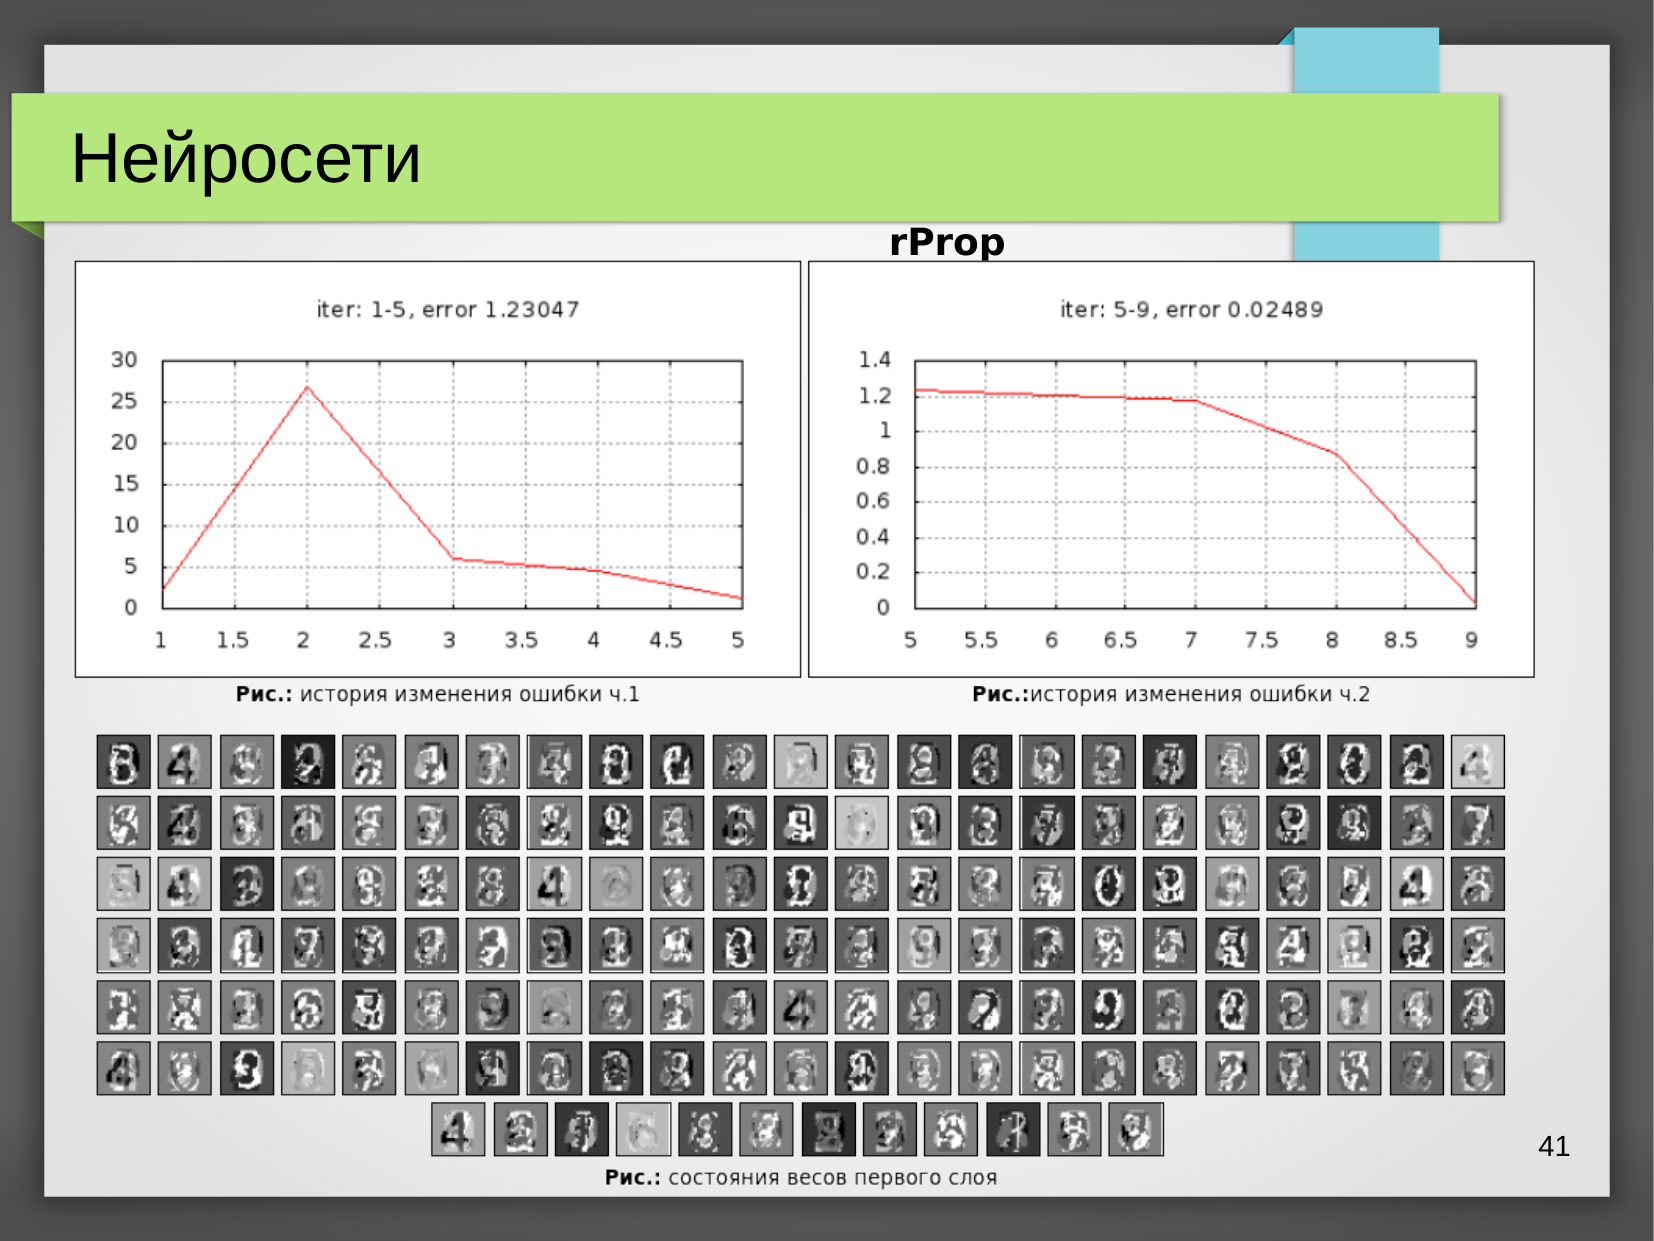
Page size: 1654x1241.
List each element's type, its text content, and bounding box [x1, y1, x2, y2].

picture [0, 0, 1654, 1241]
title Нейросети [70, 118, 1205, 199]
text_box rProp [874, 213, 1021, 256]
